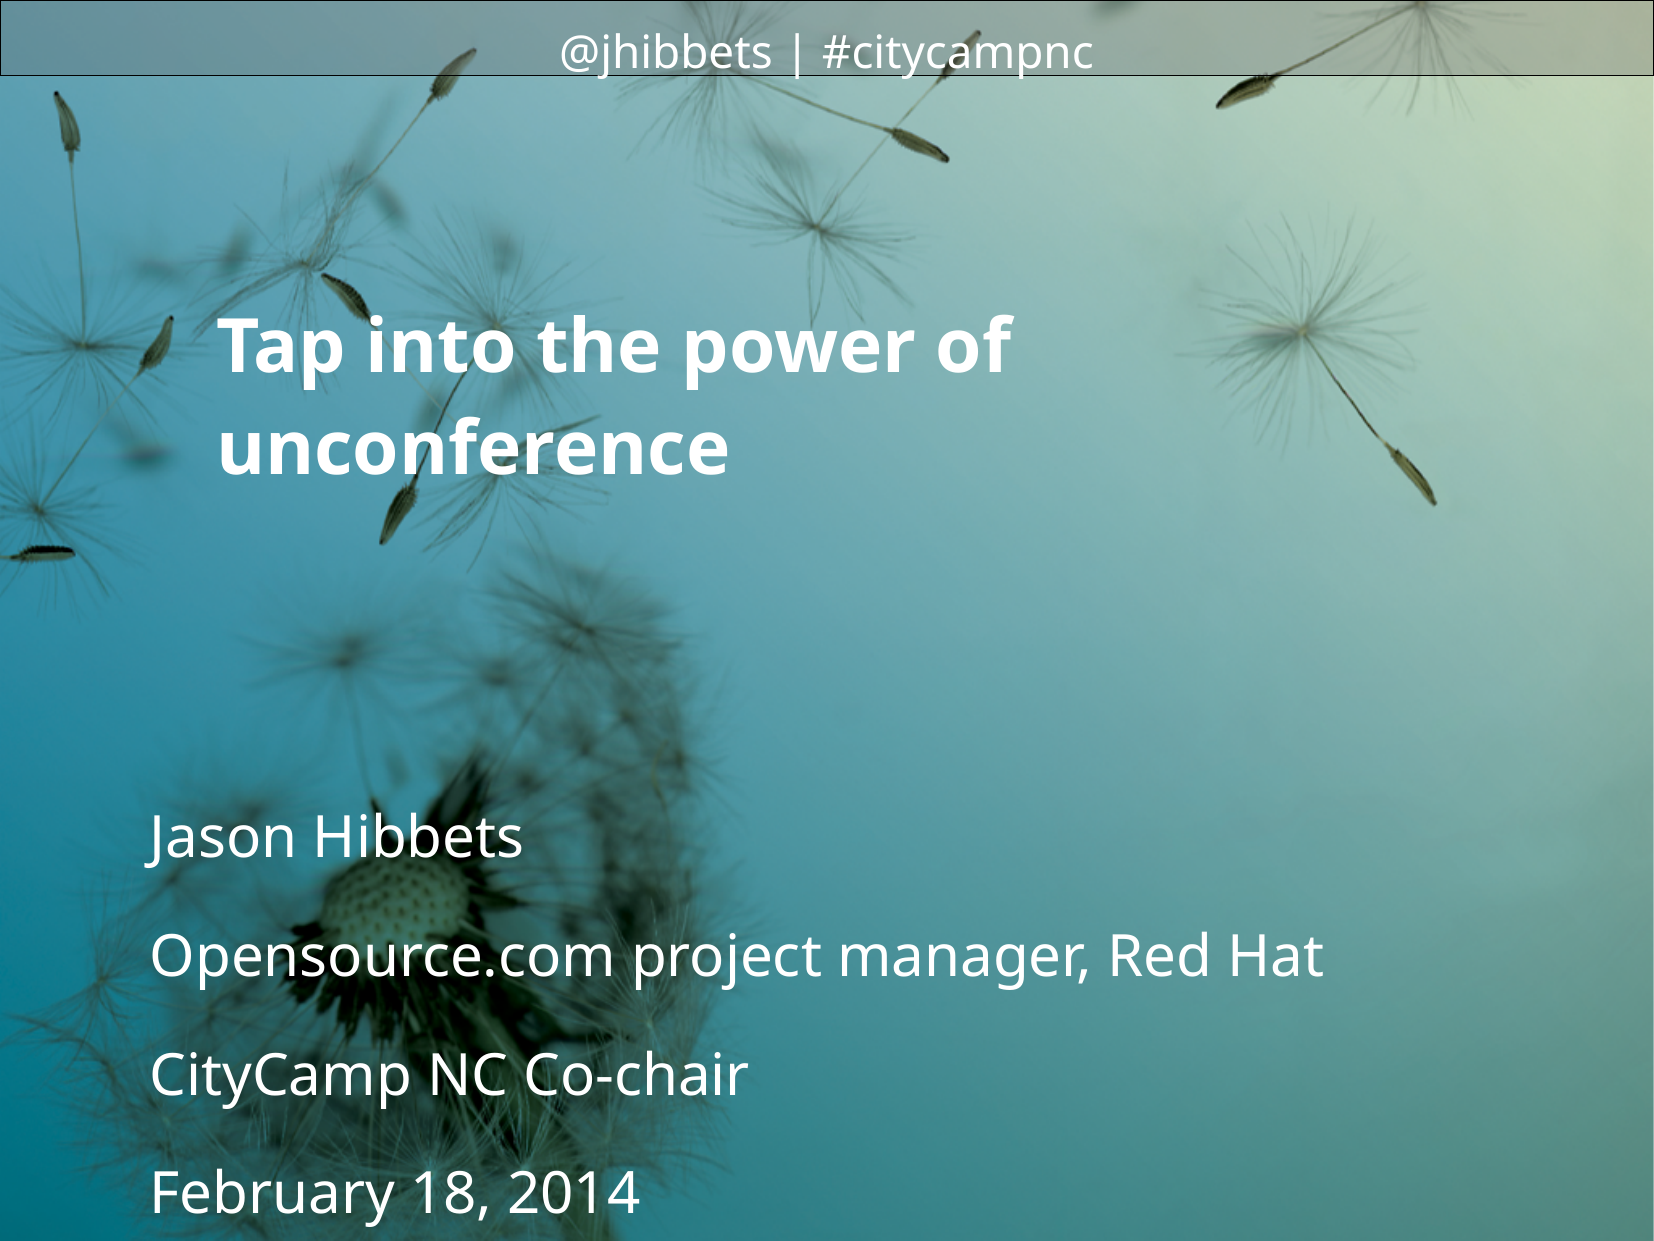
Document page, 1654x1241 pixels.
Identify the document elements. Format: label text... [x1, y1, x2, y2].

text_box Jason Hibbets Opensource.com project manager, Red Hat CityCamp NC Co-chair February 18, 2014 [135, 748, 1606, 1121]
text_box Tap into the power of unconference [201, 285, 1507, 475]
picture [0, 76, 1654, 1241]
